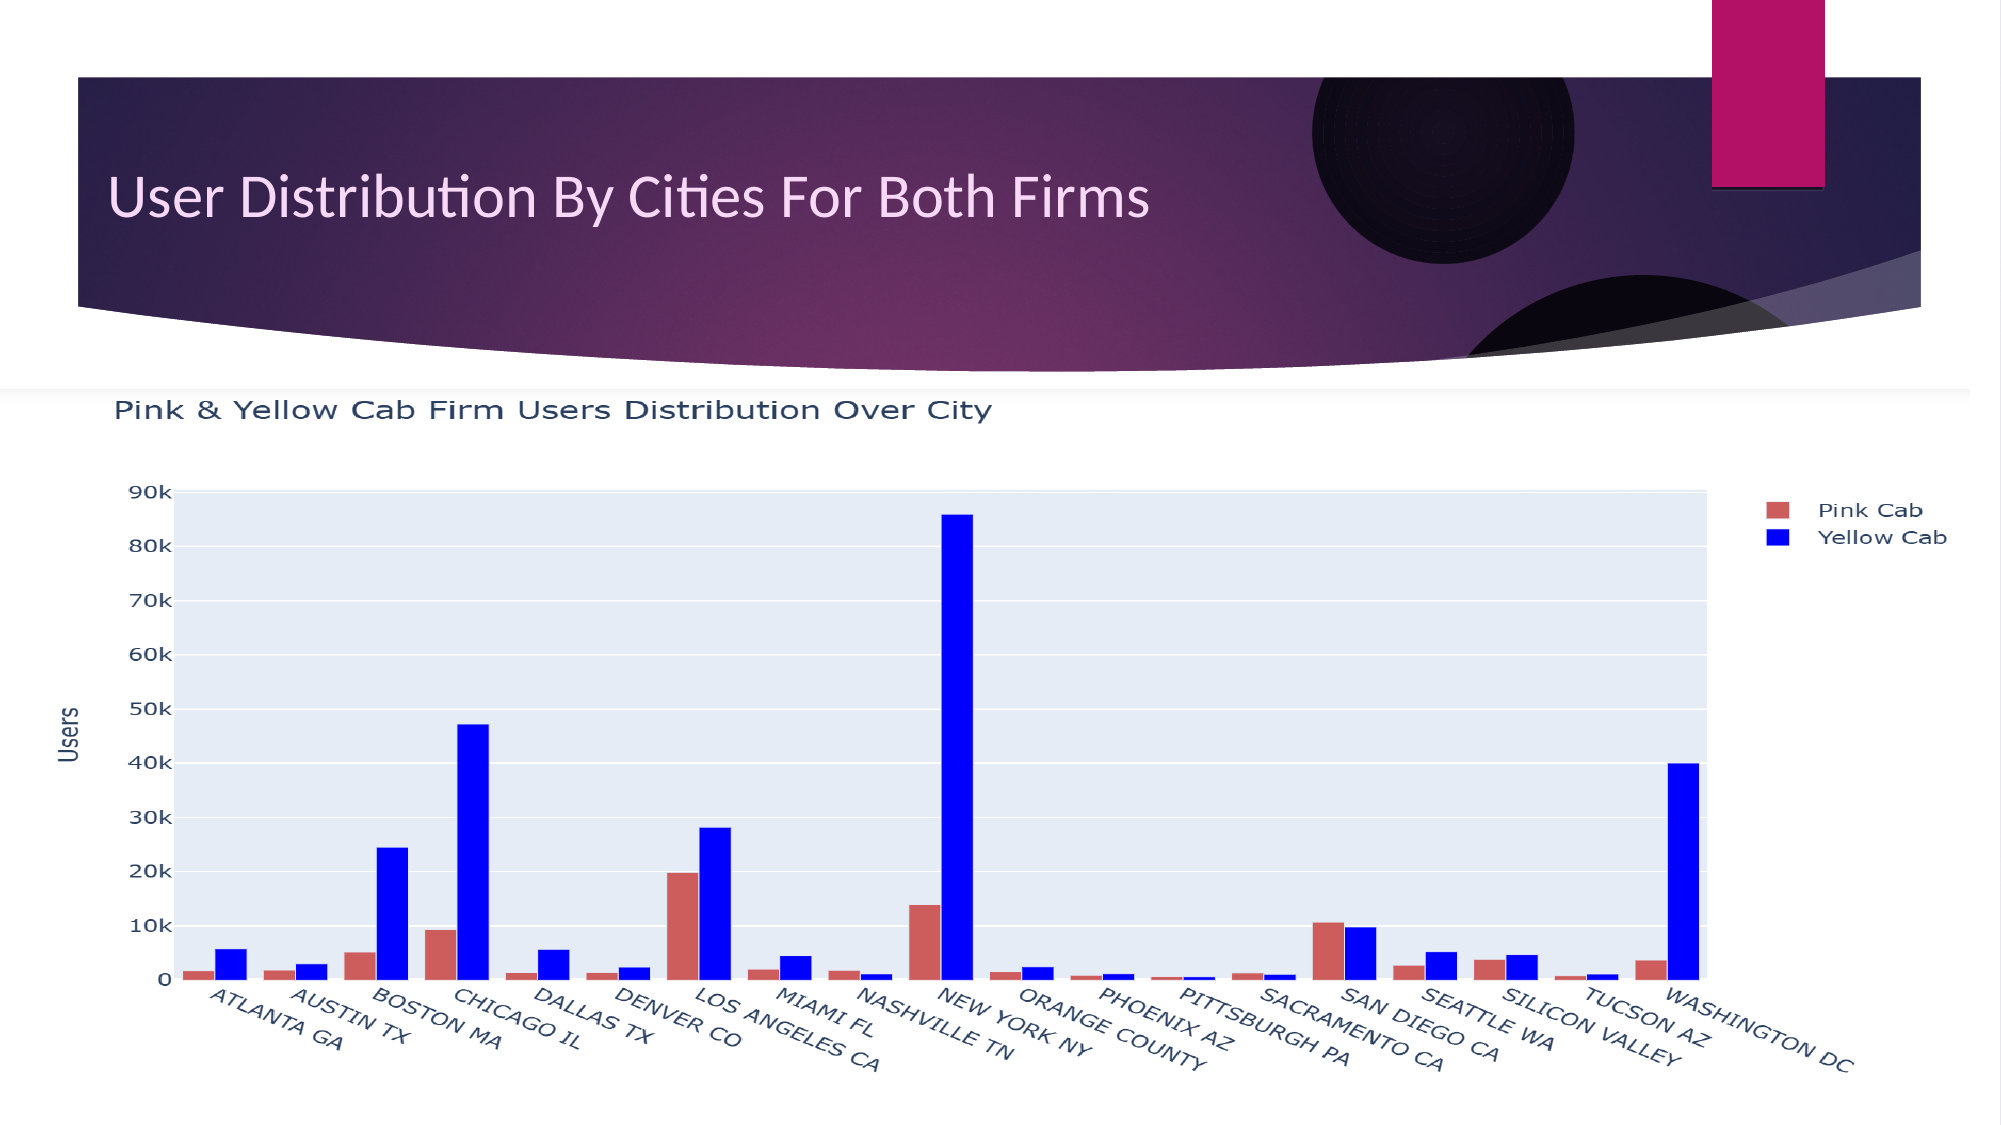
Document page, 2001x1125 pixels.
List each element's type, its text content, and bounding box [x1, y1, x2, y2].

title User Distribution By Cities For Both Firms [92, 83, 1818, 302]
picture [0, 389, 1970, 1106]
